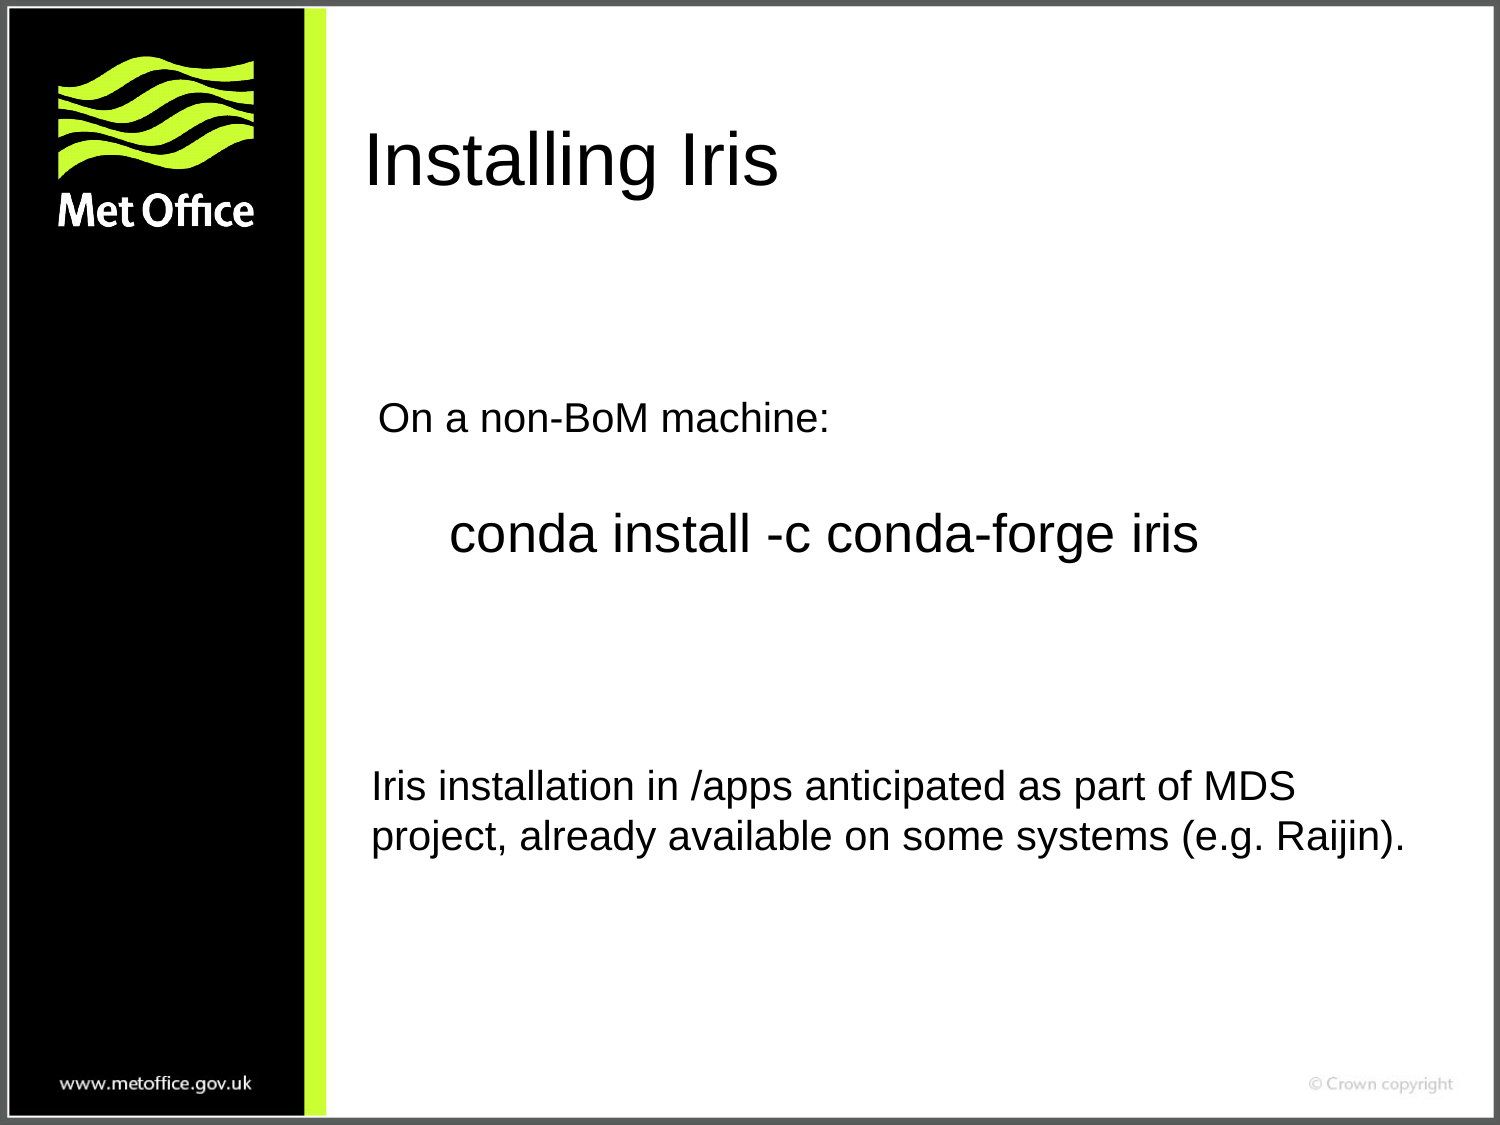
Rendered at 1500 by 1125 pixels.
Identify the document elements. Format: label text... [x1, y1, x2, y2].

text_box Iris installation in /apps anticipated as part of MDS project, already available on some systems (e.g. Raijin). [356, 750, 1456, 866]
text_box conda install -c conda-forge iris [435, 490, 1441, 636]
text_box On a non-BoM machine: [363, 383, 1234, 459]
title Installing Iris [348, 95, 1495, 209]
picture [2, 2, 1498, 1123]
